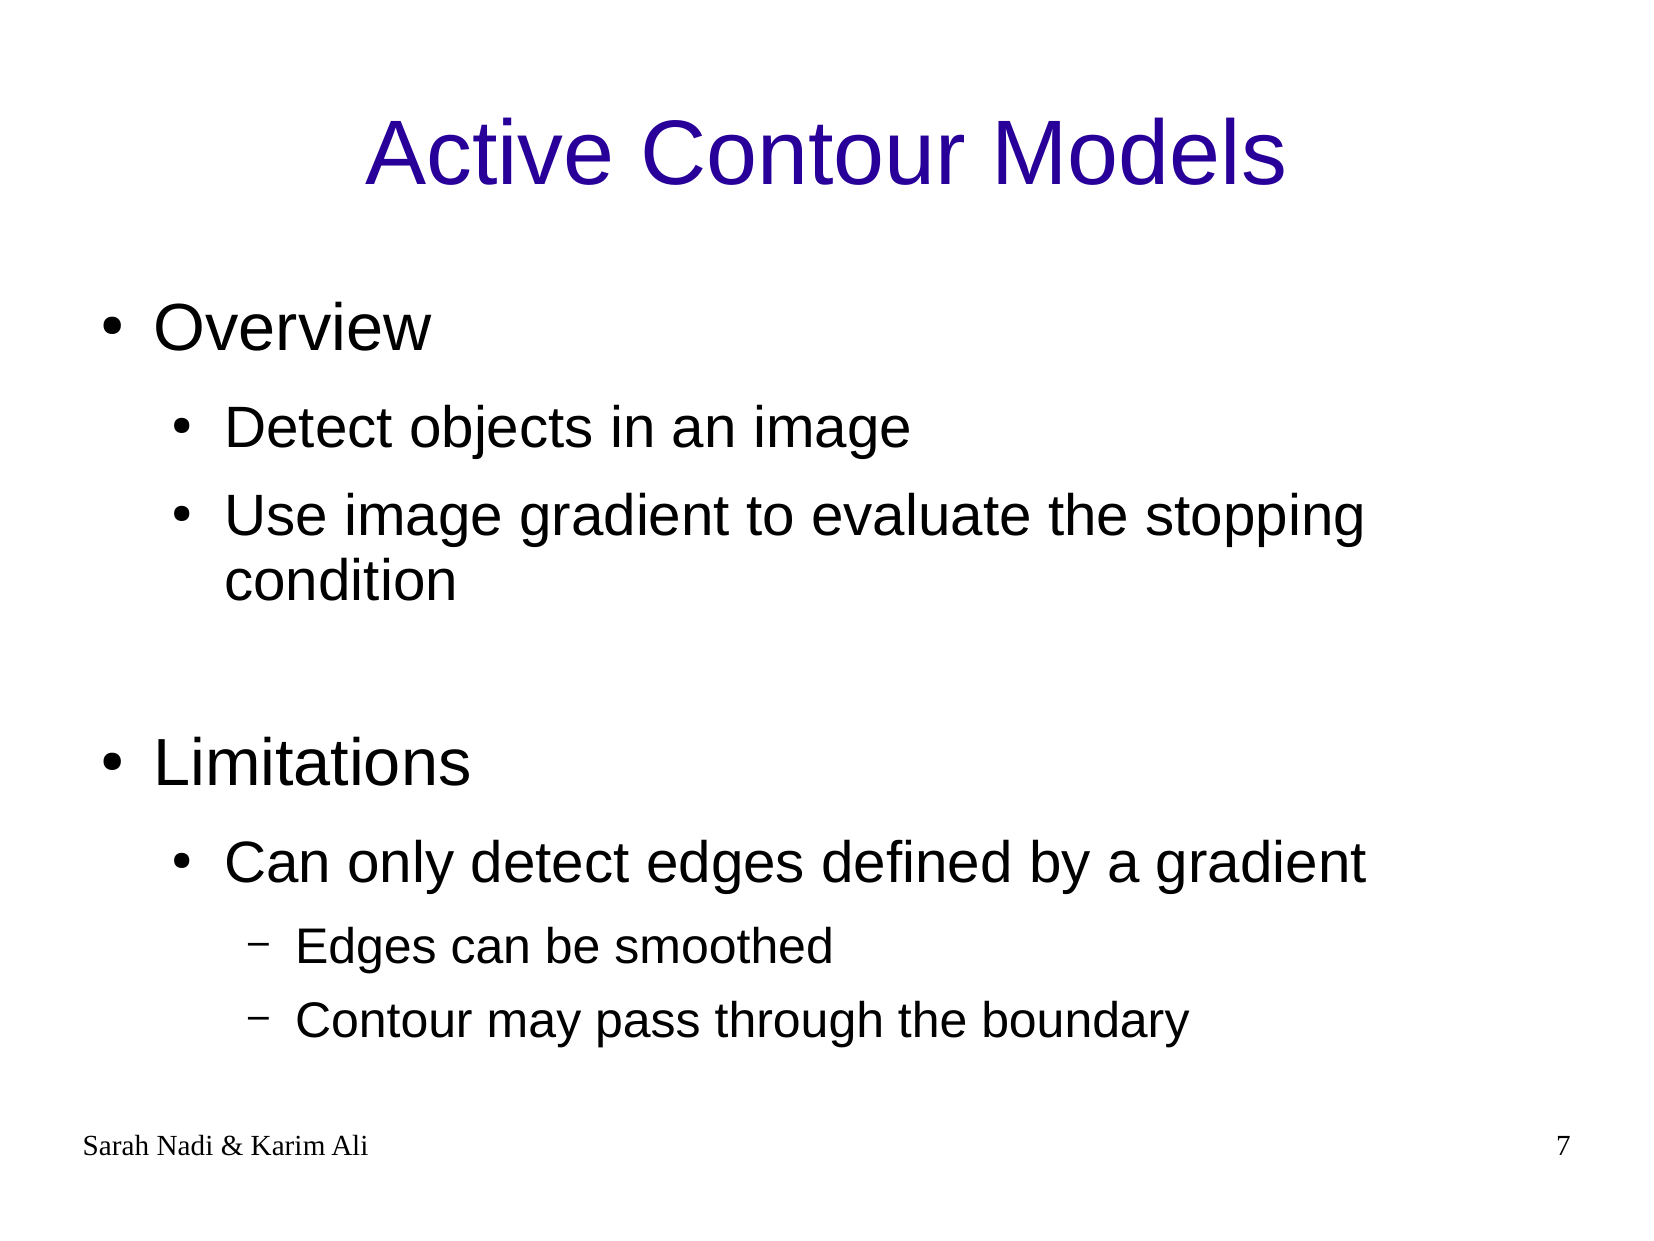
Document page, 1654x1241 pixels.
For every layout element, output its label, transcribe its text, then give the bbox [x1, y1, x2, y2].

list Overview Detect objects in an image Use image gradient to evaluate the stopping condition Limitations Can only detect edges defined by a gradient Edges can be smoothed Contour may pass through the boundary [82, 290, 1571, 1109]
title Active Contour Models [82, 49, 1571, 257]
